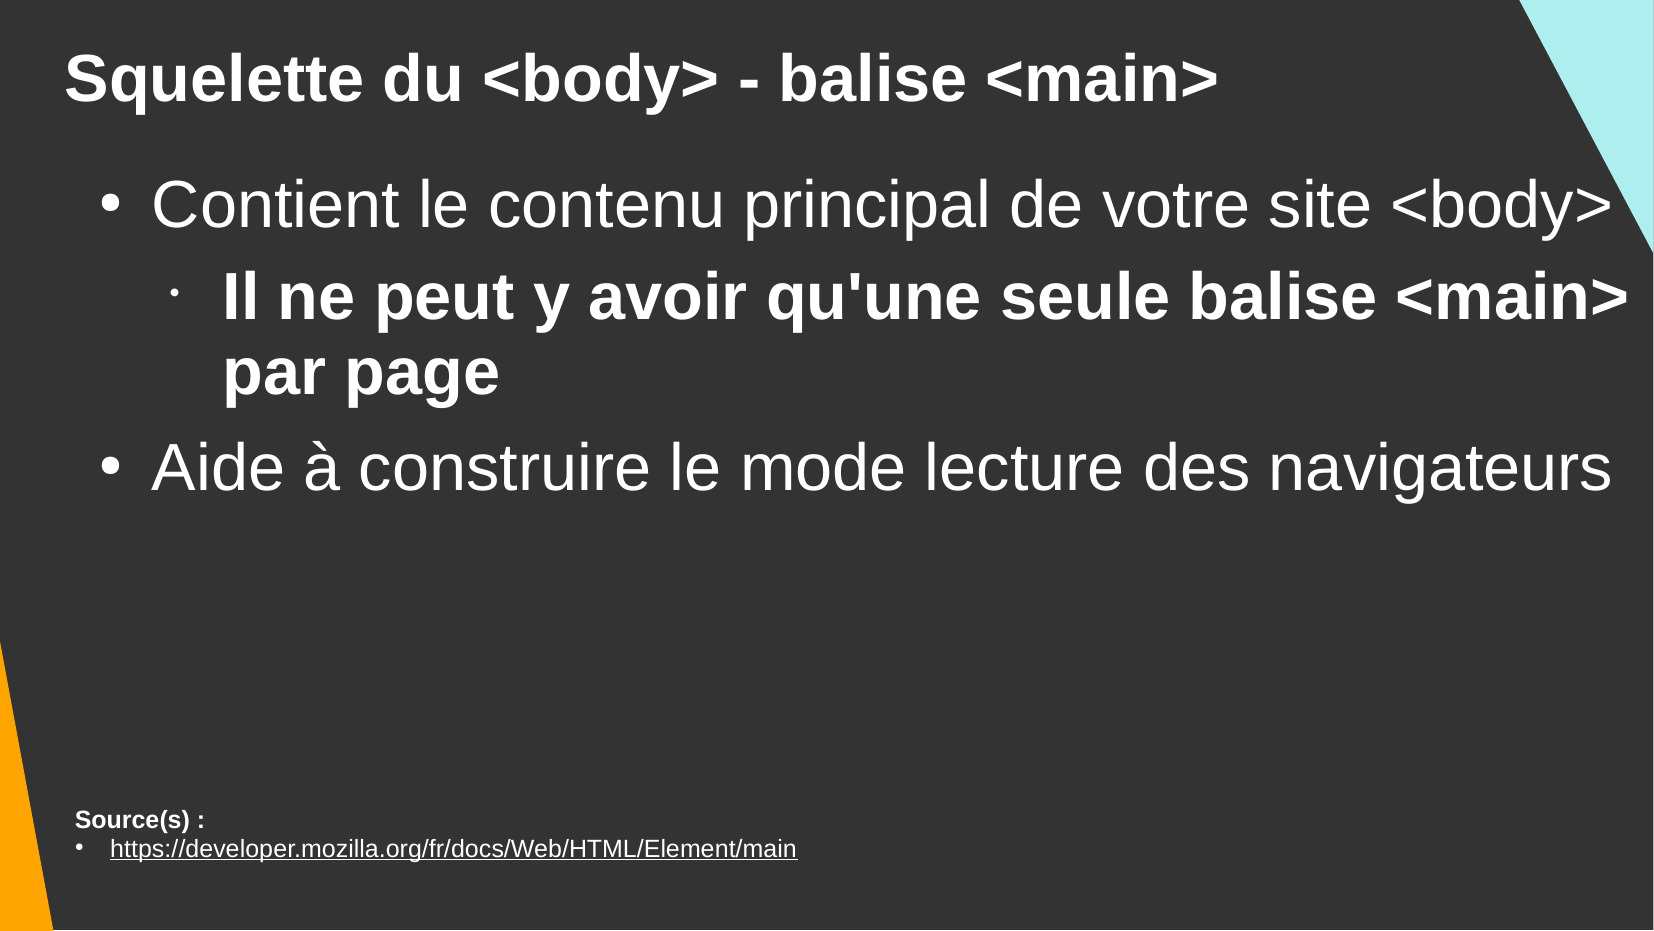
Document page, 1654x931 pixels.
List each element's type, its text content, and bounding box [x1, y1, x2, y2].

text_box [1519, 0, 1654, 255]
title Squelette du <body> - balise <main> [64, 40, 1553, 125]
text_box Source(s) : https://developer.mozilla.org/fr/docs/Web/HTML/Element/main [60, 798, 1546, 898]
text_box [0, 641, 54, 931]
list Contient le contenu principal de votre site <body> Il ne peut y avoir qu'une seule balise <main> par page Aide à construire le mode lecture des navigateurs [80, 166, 1635, 626]
